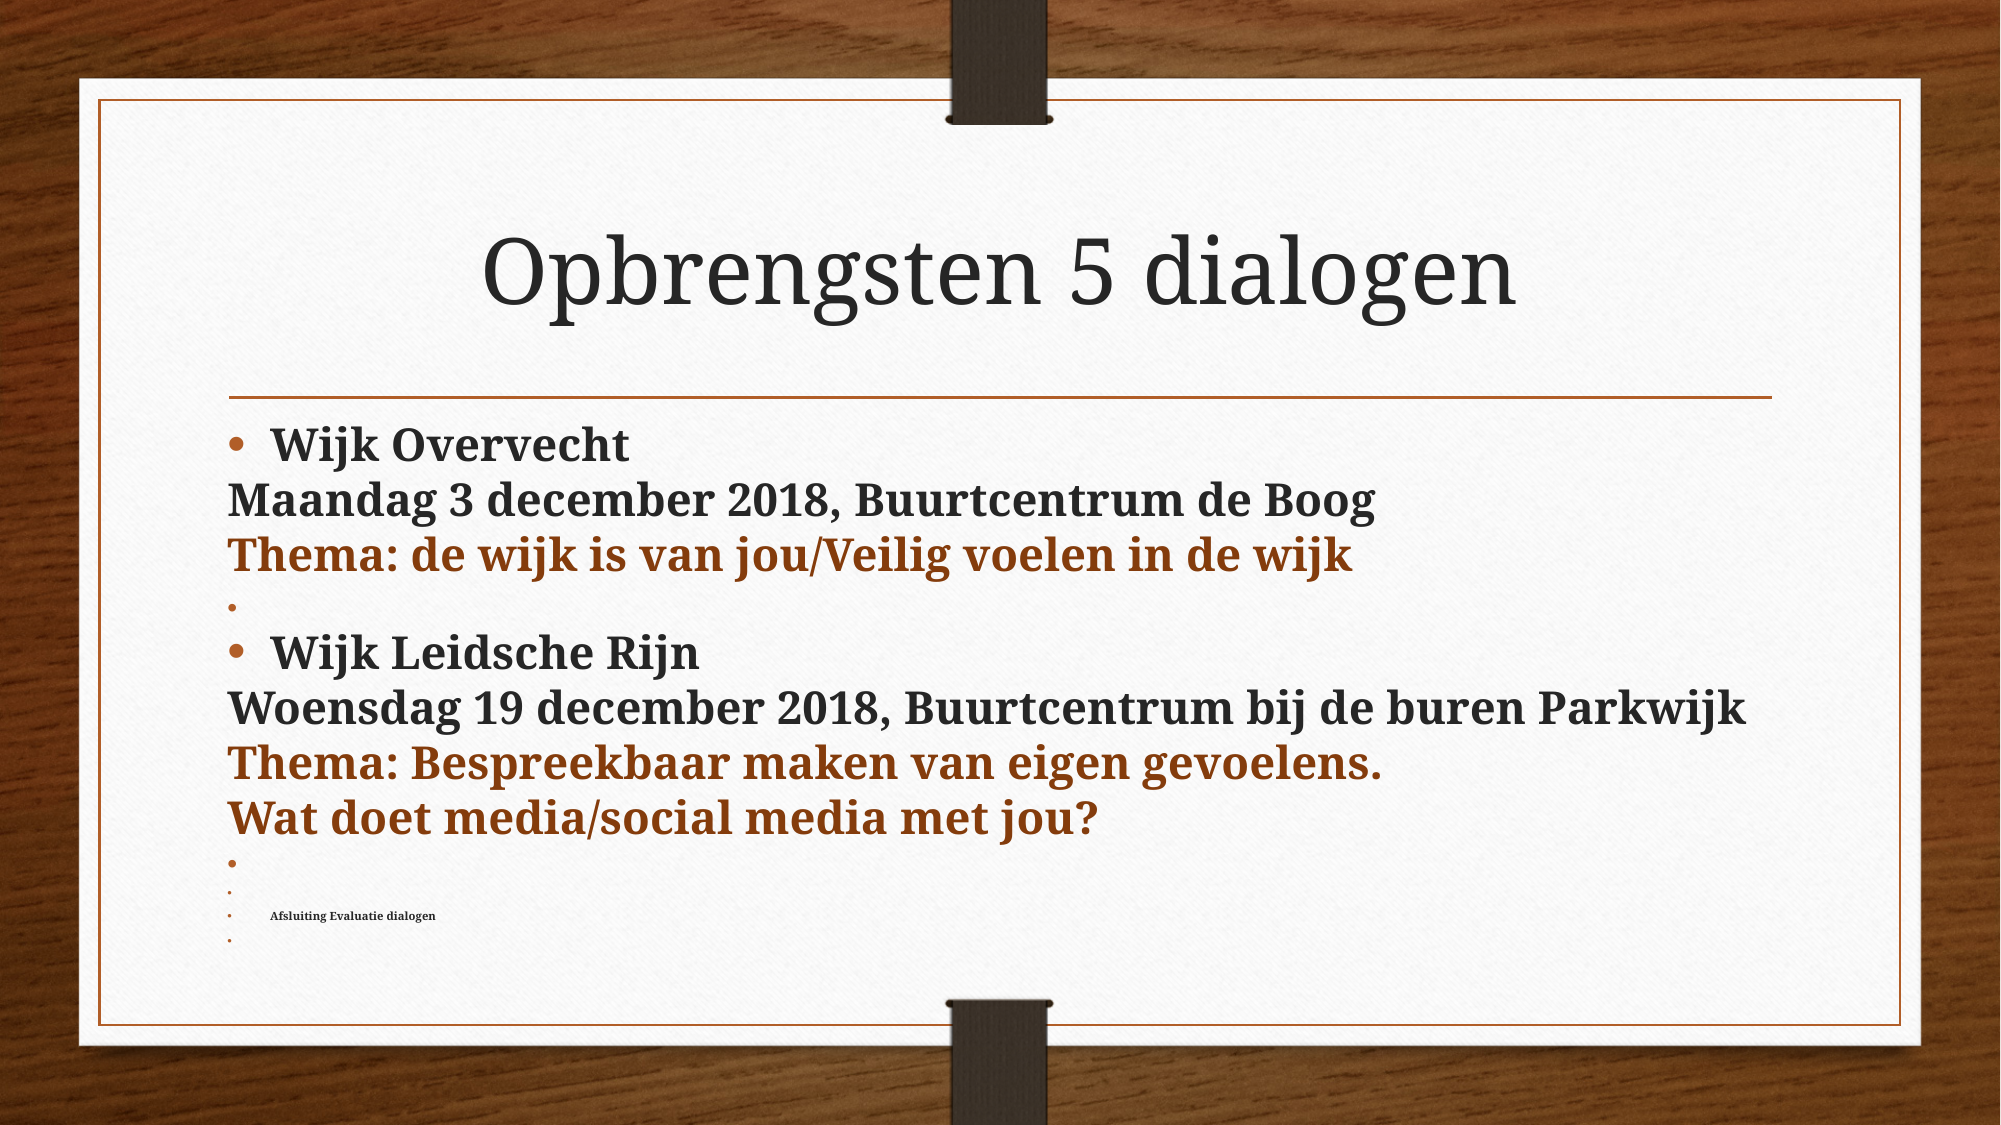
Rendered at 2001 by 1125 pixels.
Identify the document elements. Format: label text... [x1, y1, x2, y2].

list Wijk Overvecht Maandag 3 december 2018, Buurtcentrum de Boog Thema: de wijk is van jou/Veilig voelen in de wijk Wijk Leidsche Rijn Woensdag 19 december 2018, Buurtcentrum bij de buren Parkwijk Thema: Bespreekbaar maken van eigen gevoelens. Wat doet media/social media met jou? Afsluiting Evaluatie dialogen [212, 419, 1788, 964]
title Opbrengsten 5 dialogen [212, 161, 1788, 376]
